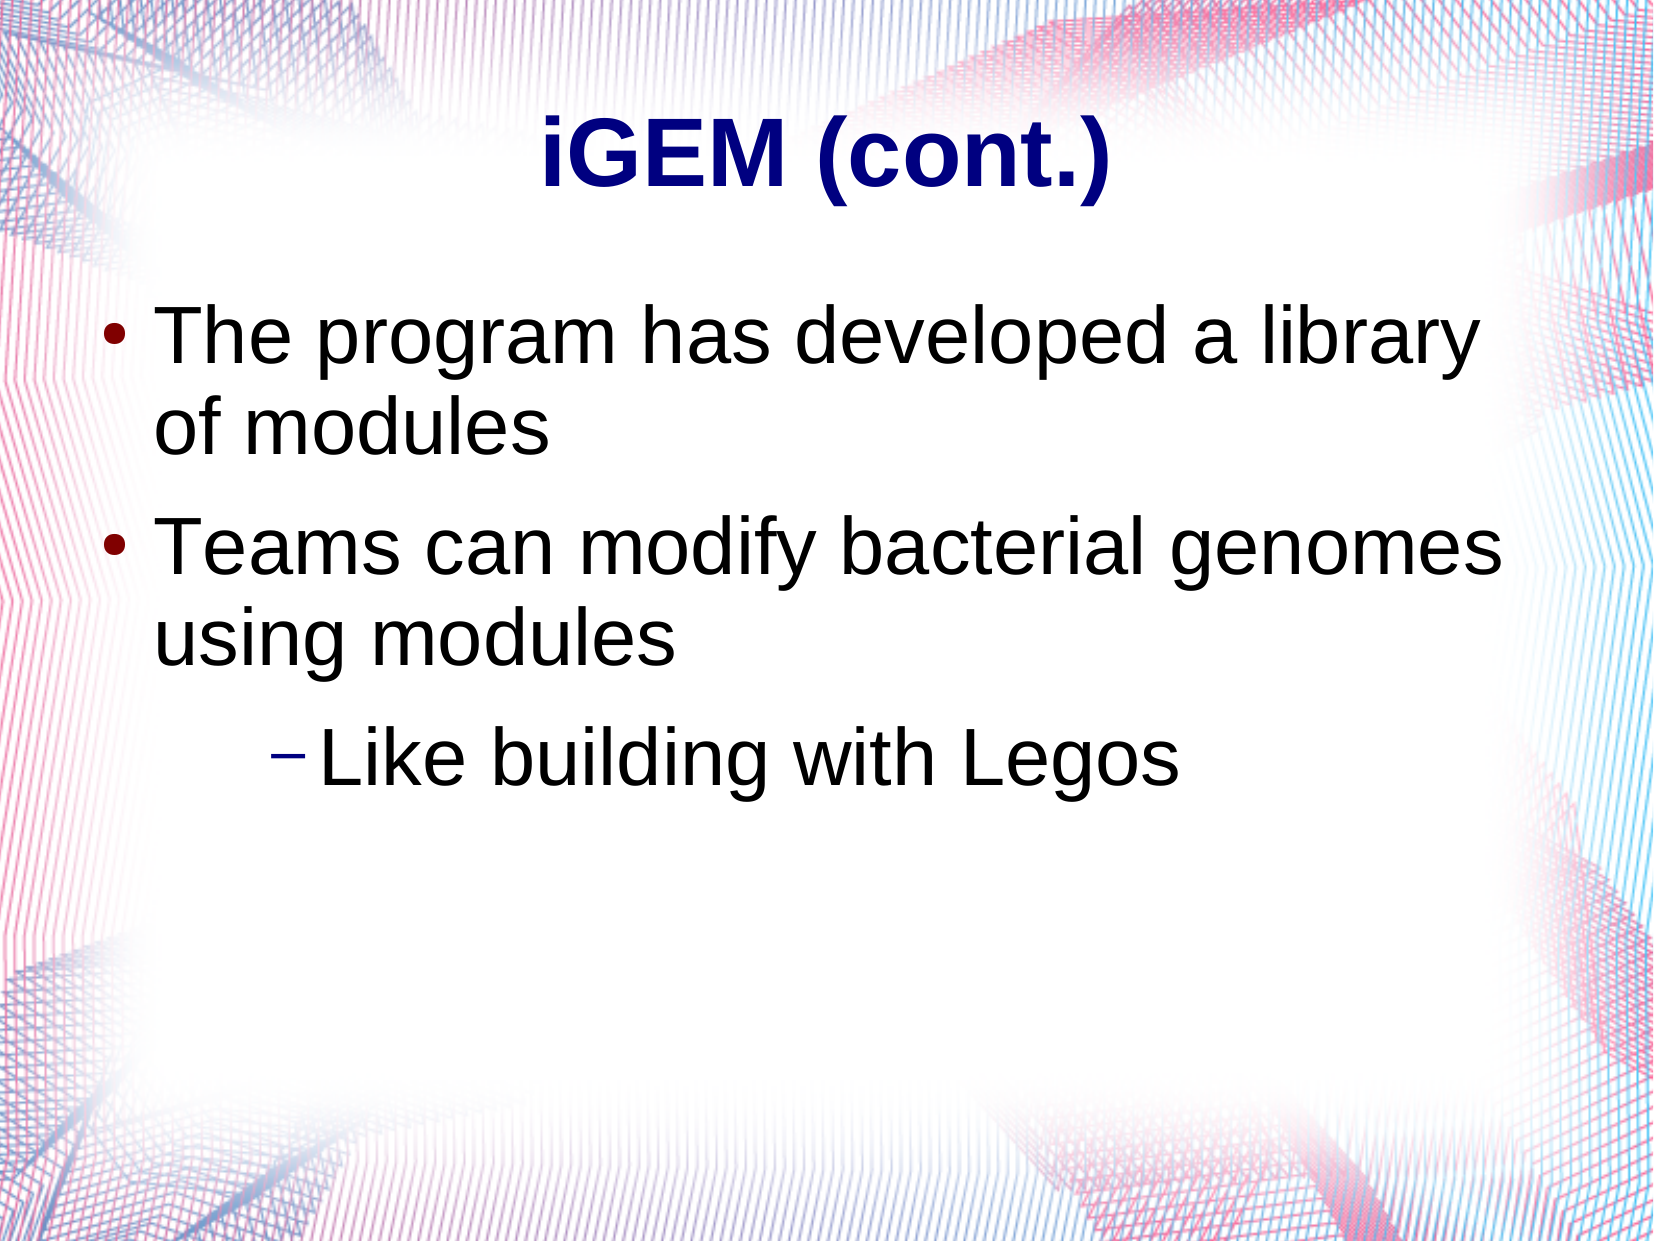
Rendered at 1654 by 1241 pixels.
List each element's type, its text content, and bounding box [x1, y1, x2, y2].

list The program has developed a library of modules Teams can modify bacterial genomes using modules Like building with Legos [82, 290, 1571, 1182]
picture [0, 0, 1654, 1241]
title iGEM (cont.) [82, 49, 1571, 257]
